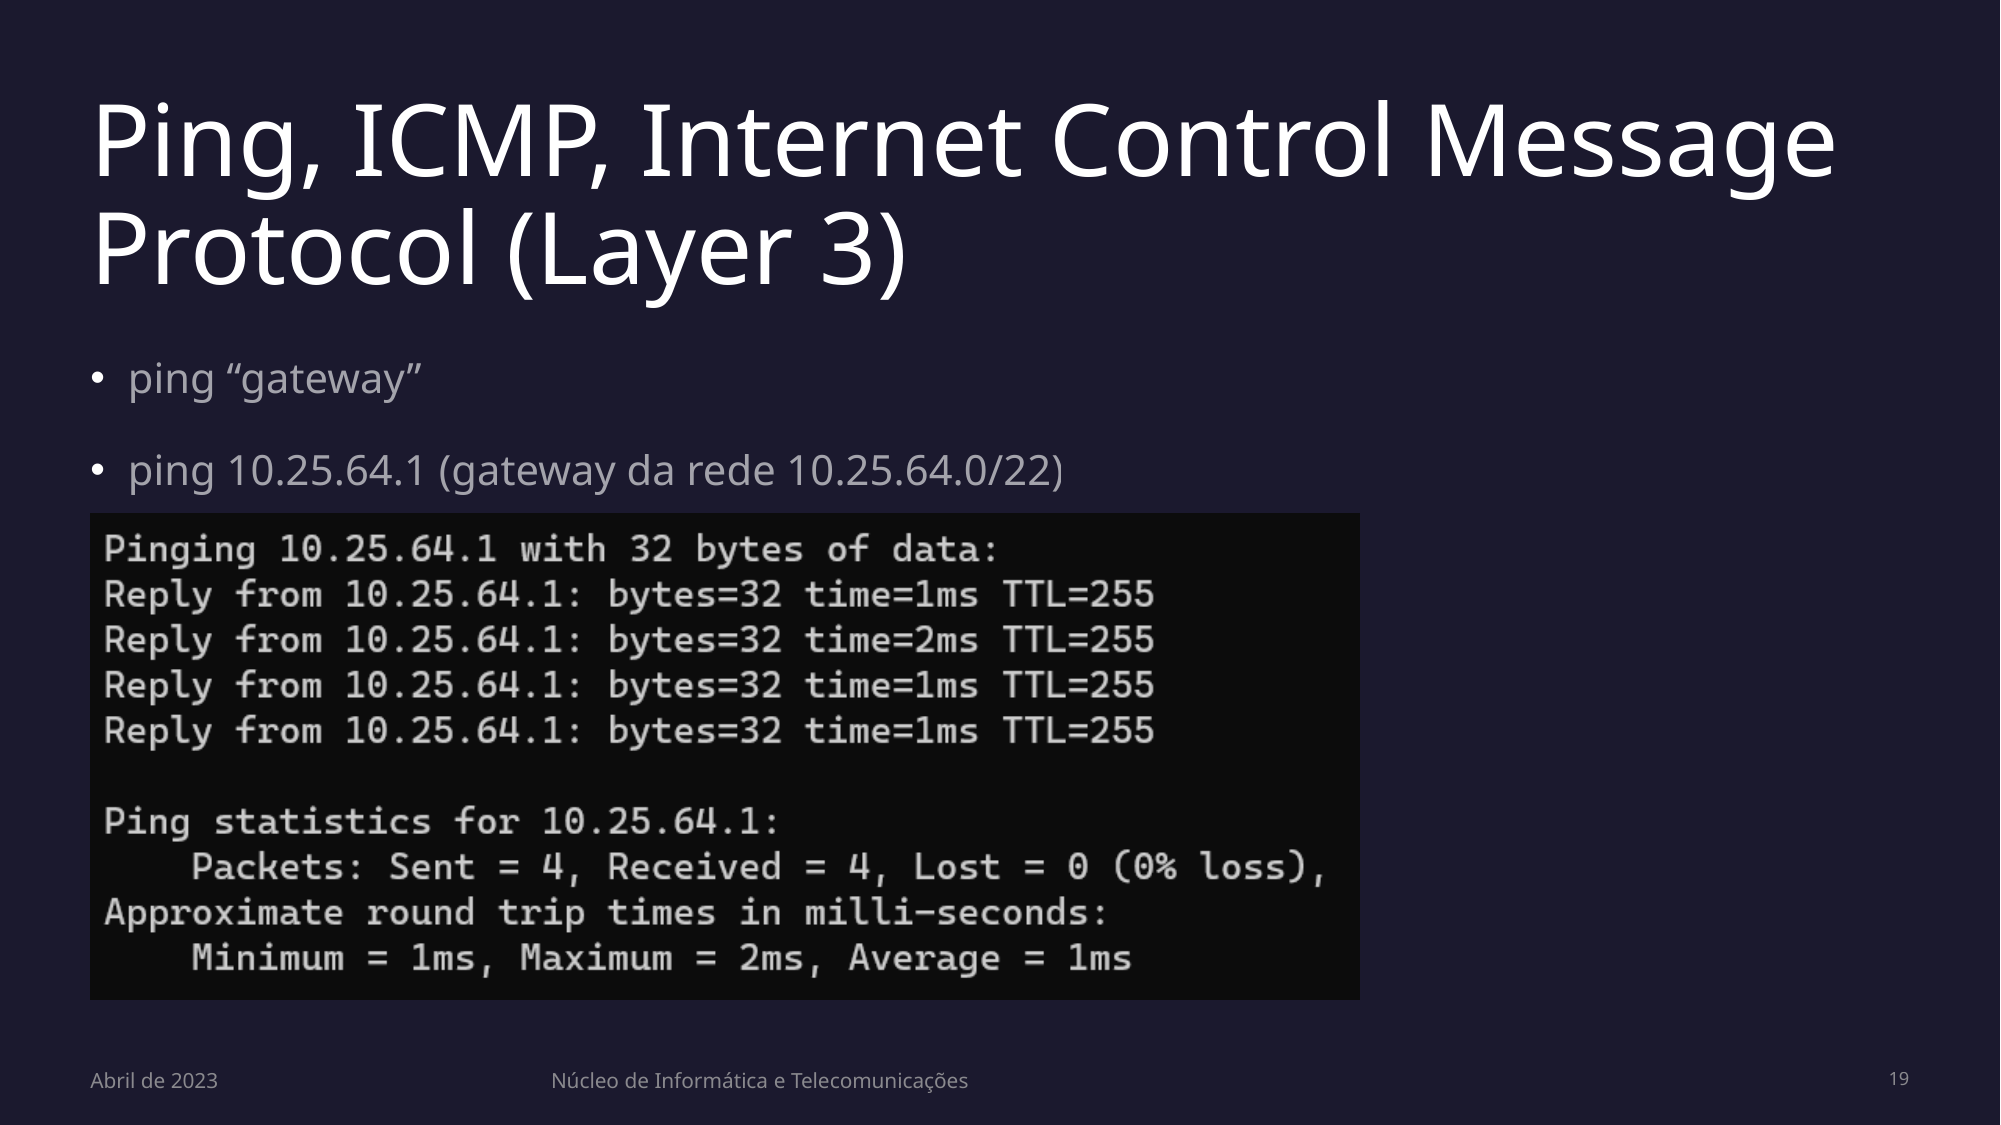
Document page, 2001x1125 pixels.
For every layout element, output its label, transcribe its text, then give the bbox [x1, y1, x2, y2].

picture [90, 513, 1360, 1000]
list ping “gateway” ping 10.25.64.1 (gateway da rede 10.25.64.0/22) [90, 346, 1910, 1000]
slide_number <número> [1632, 1067, 1910, 1093]
title Ping, ICMP, Internet Control Message Protocol (Layer 3) [90, 90, 1910, 309]
footer Núcleo de Informática e Telecomunicações [551, 1067, 1598, 1093]
slide_number Abril de 2023 [90, 1067, 522, 1093]
